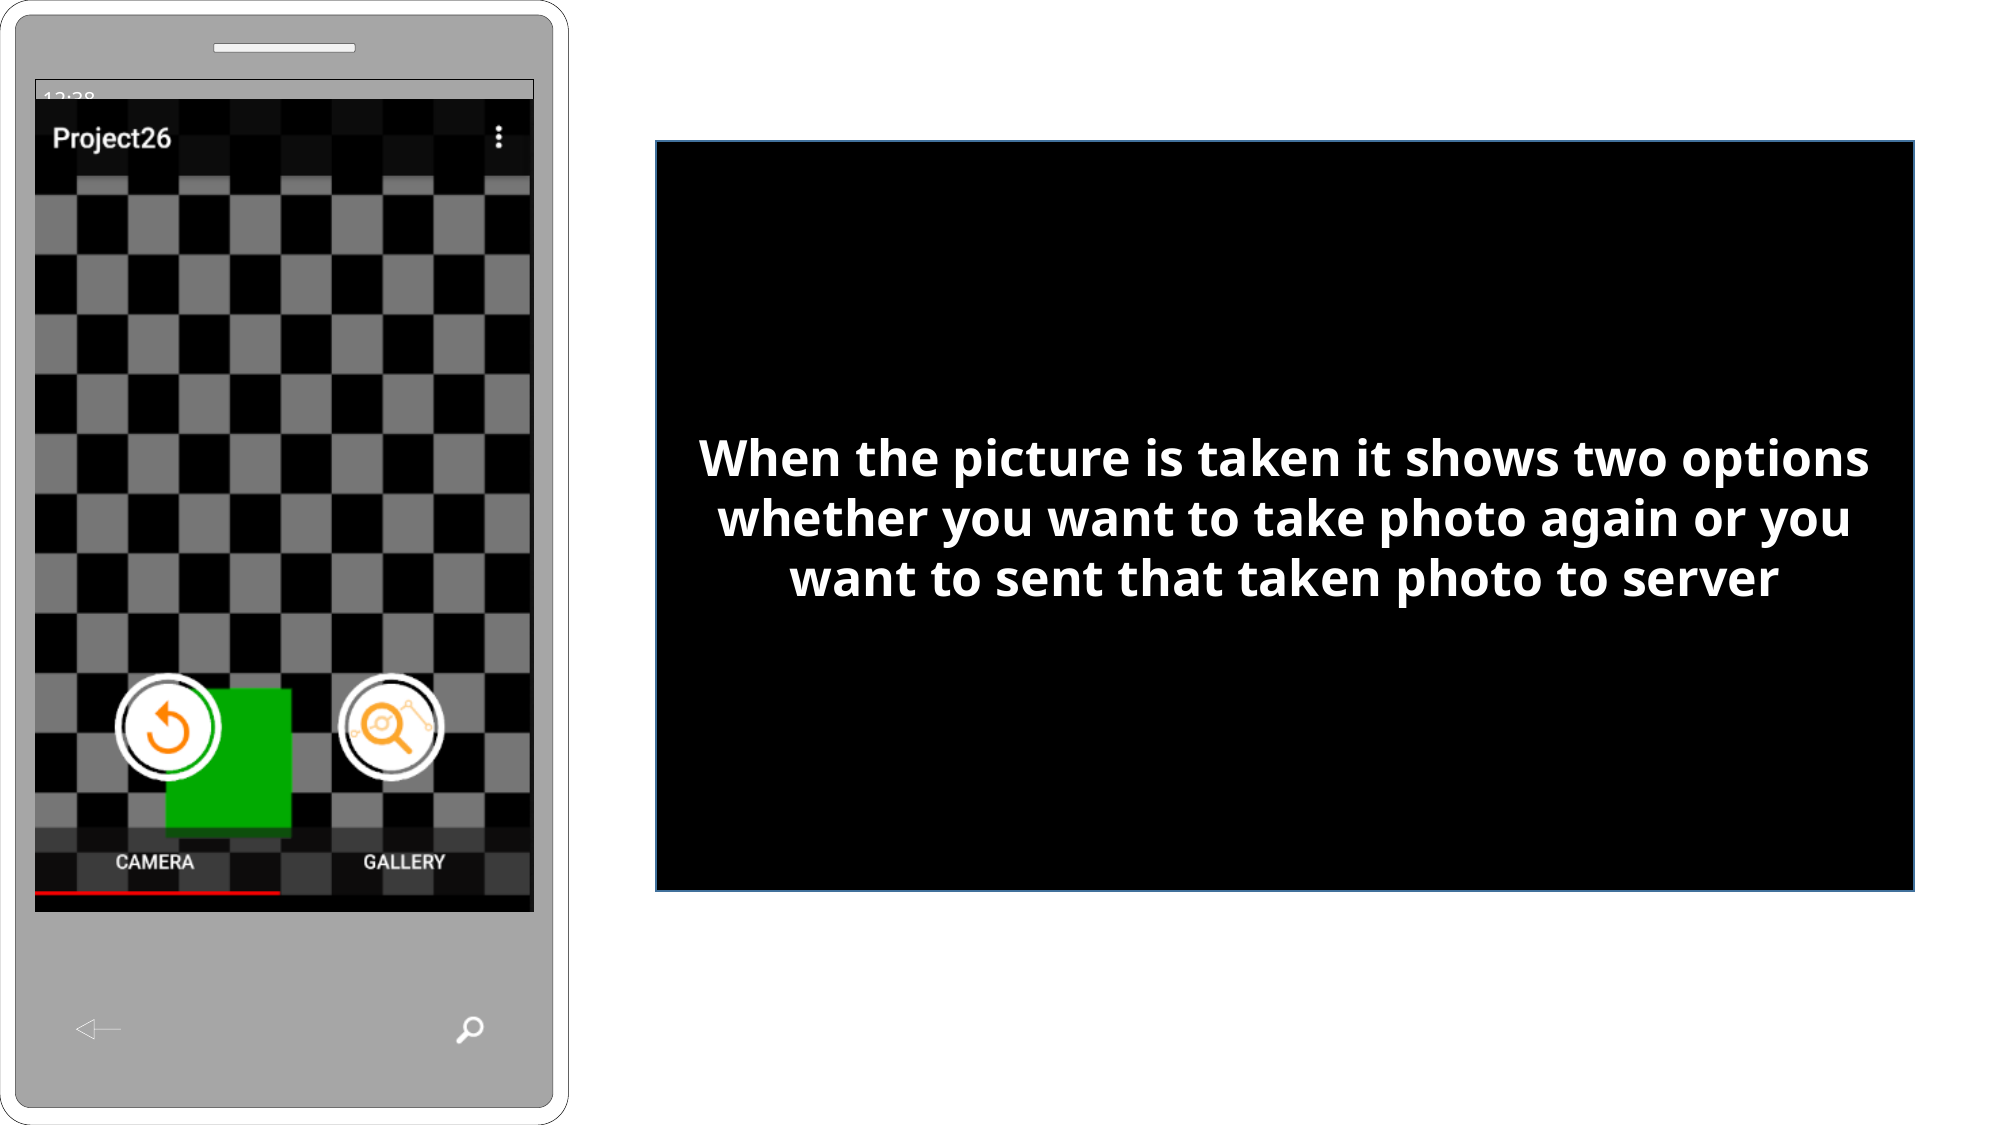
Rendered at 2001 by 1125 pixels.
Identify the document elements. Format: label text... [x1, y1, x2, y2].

text_box When the picture is taken it shows two options whether you want to take photo again or you want to sent that taken photo to server [656, 141, 1914, 891]
text_box [0, 0, 569, 1125]
text_box 12:38 [35, 79, 534, 99]
picture [439, 999, 500, 1060]
picture [35, 99, 534, 912]
